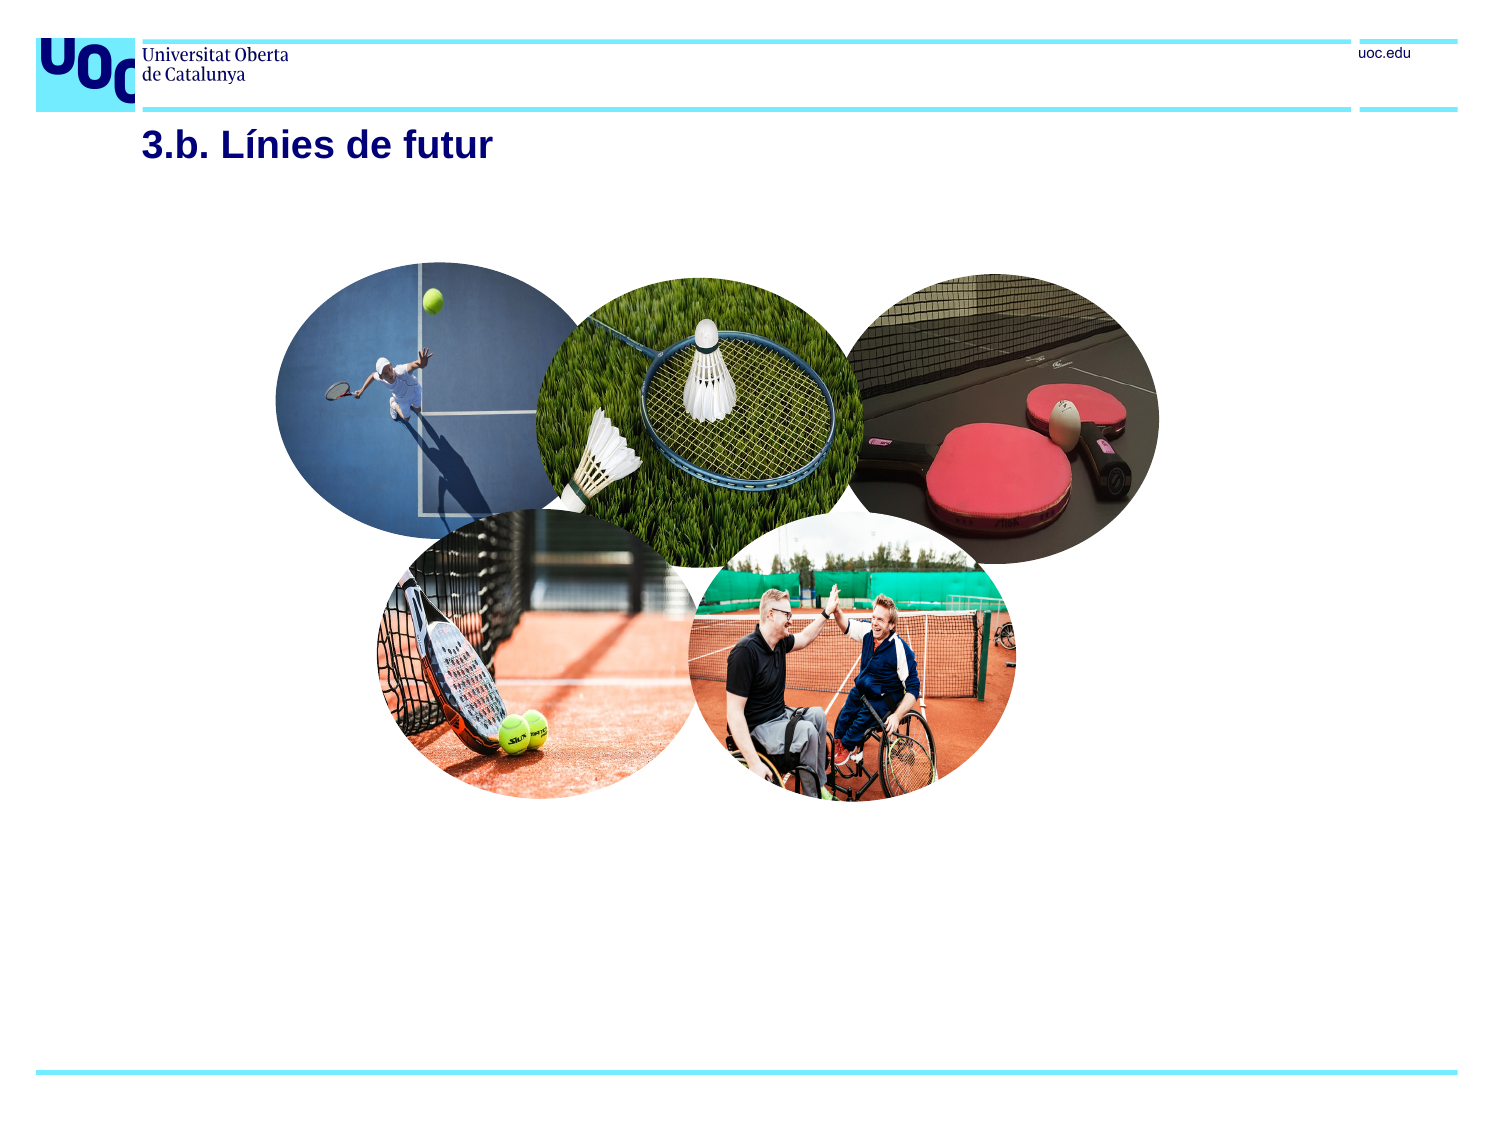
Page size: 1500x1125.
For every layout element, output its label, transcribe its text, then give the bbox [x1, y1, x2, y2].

picture [36, 38, 135, 112]
picture [1359, 47, 1410, 58]
title 3.b. Línies de futur [126, 104, 1353, 276]
picture [142, 47, 254, 84]
text_box [275, 262, 1160, 802]
